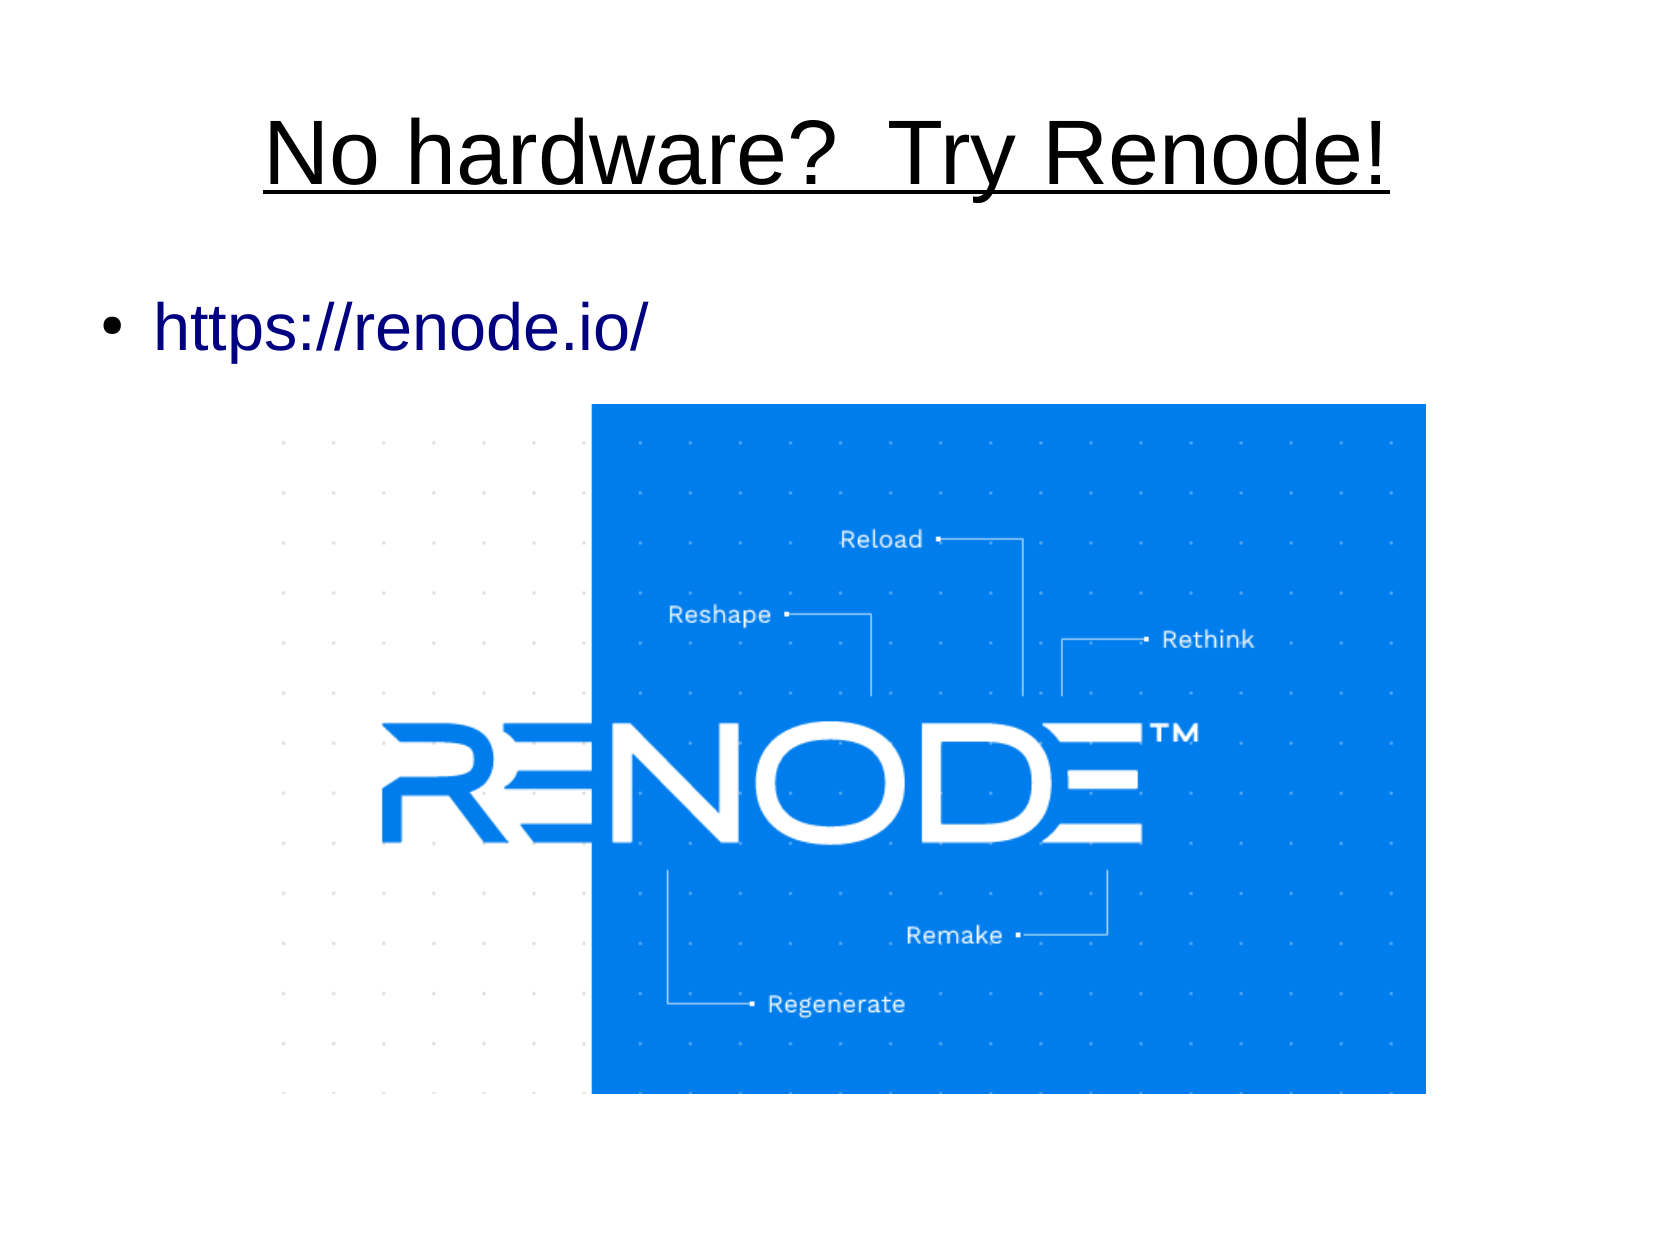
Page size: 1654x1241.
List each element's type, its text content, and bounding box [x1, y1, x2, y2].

picture [251, 404, 1426, 1094]
list https://renode.io/ [82, 290, 1571, 1010]
title No hardware? Try Renode! [82, 49, 1571, 257]
